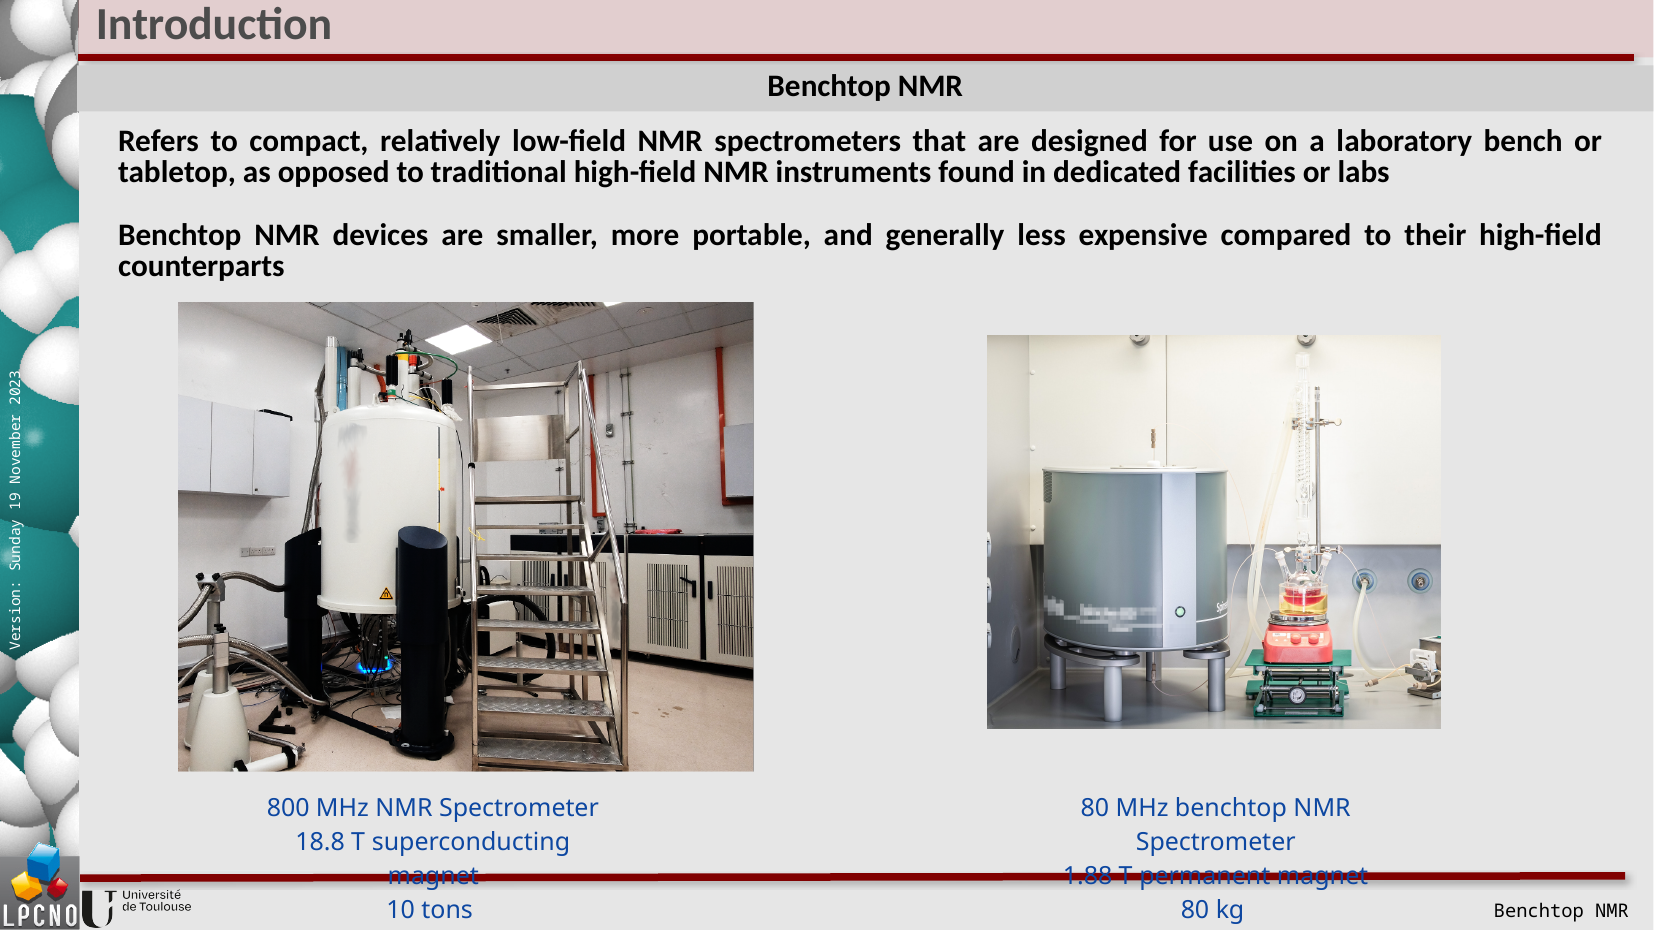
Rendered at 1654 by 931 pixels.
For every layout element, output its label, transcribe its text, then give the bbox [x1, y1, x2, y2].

picture [987, 335, 1441, 729]
picture [82, 889, 191, 928]
text_box Benchtop NMR [77, 65, 1654, 112]
picture [178, 302, 754, 772]
picture [0, 0, 80, 930]
text_box Refers to compact, relatively low-field NMR spectrometers that are designed for use on a laboratory bench or tabletop, as opposed to traditional high-field NMR instruments found in dedicated facilities or labs Benchtop NMR devices are smaller, more portable, and generally less expensive compared to their high-field counterparts [103, 120, 1619, 292]
text_box 800 MHz NMR Spectrometer 18.8 T superconducting magnet 10 tons [237, 782, 629, 873]
title Introduction [78, 0, 1654, 58]
text_box 80 MHz benchtop NMR Spectrometer 1.88 T permanent magnet 80 kg [993, 782, 1438, 873]
